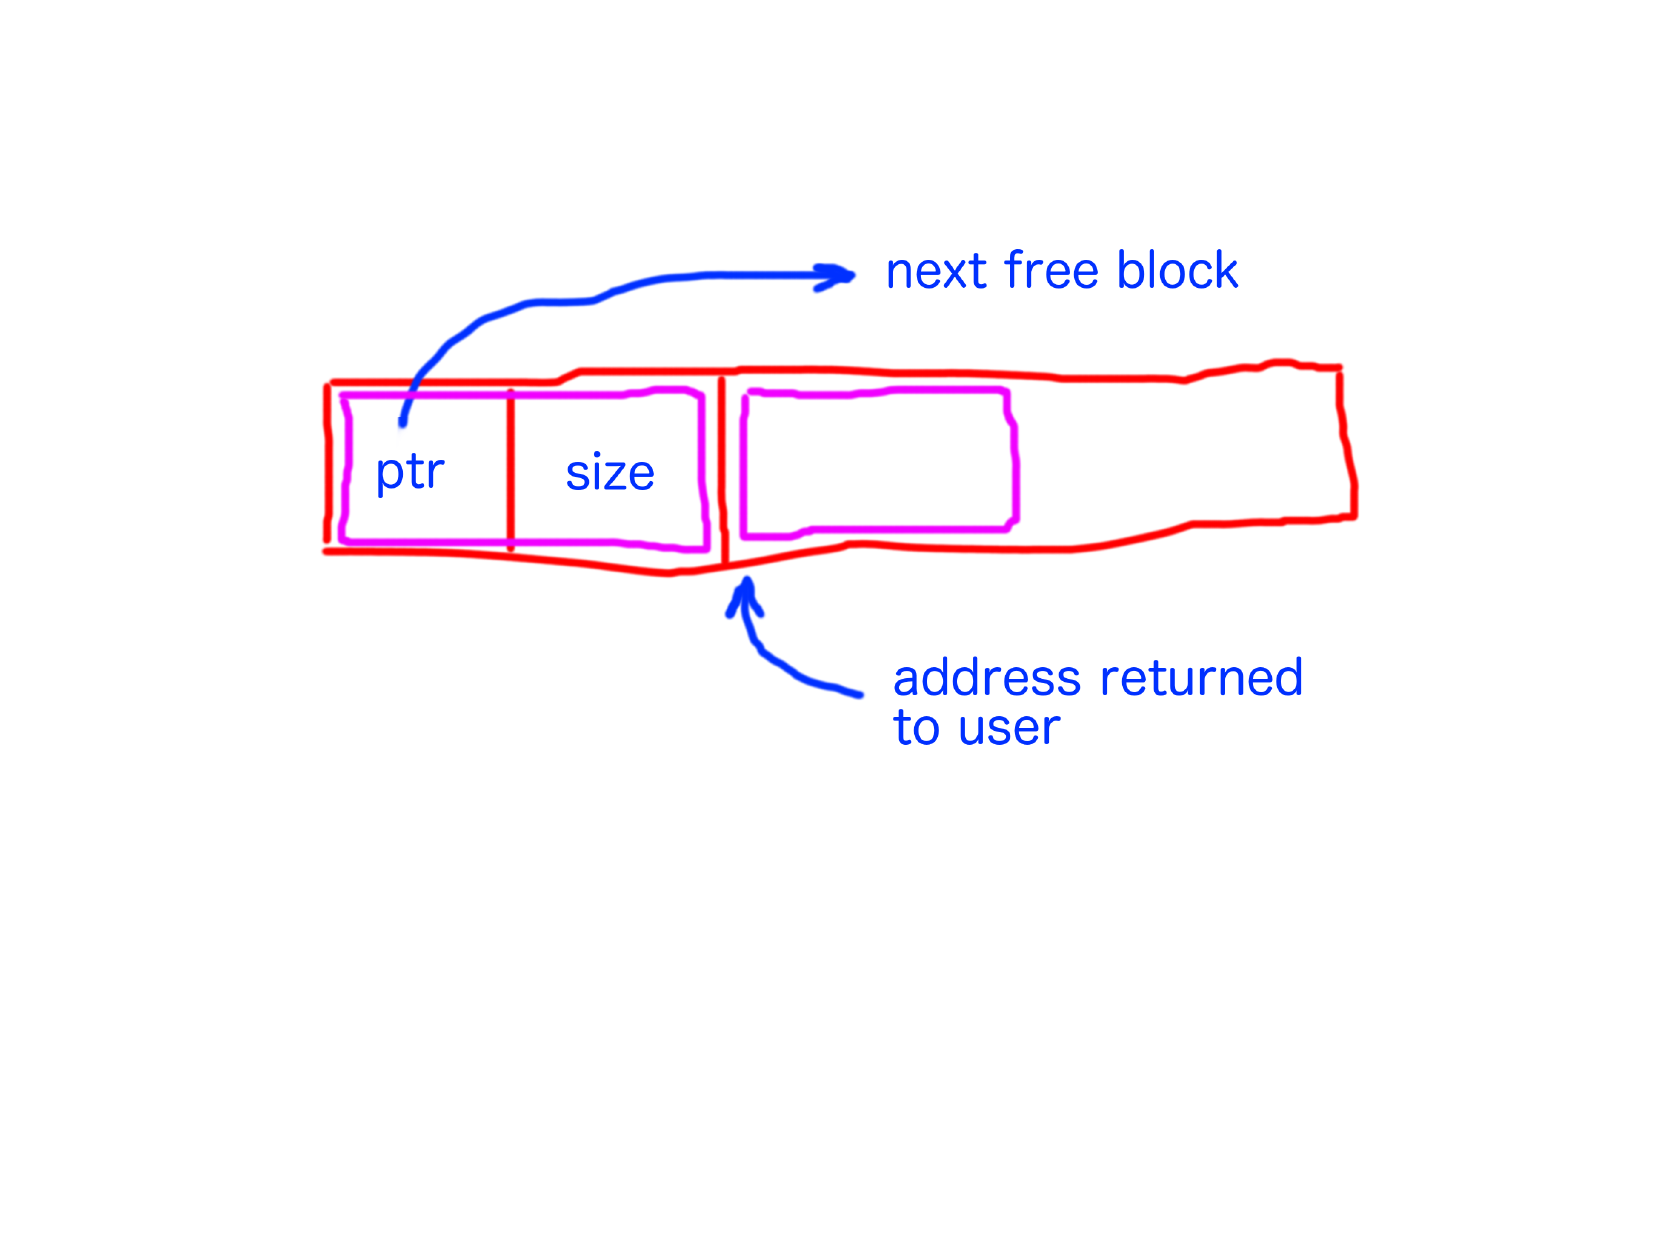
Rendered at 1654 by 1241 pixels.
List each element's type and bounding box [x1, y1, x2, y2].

picture [225, 0, 1466, 1205]
